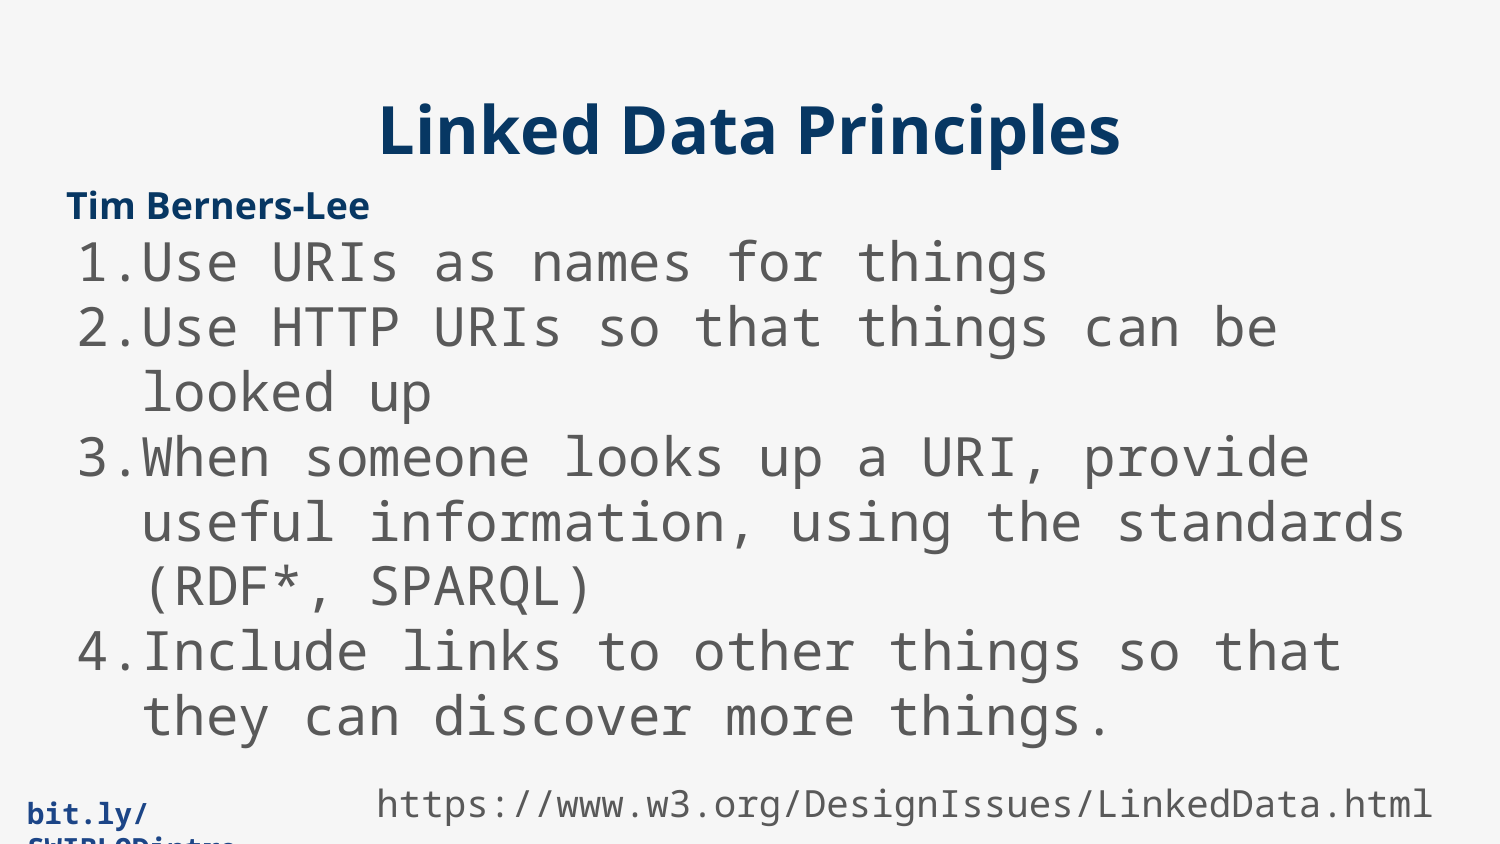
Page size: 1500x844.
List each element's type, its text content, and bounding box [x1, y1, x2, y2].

list Tim Berners-Lee Use URIs as names for things Use HTTP URIs so that things can be looked up When someone looks up a URI, provide useful information, using the standards (RDF*, SPARQL) Include links to other things so that they can discover more things. https://www.w3.org/DesignIssues/LinkedData.html [51, 166, 1449, 790]
title Linked Data Principles [51, 72, 1449, 166]
